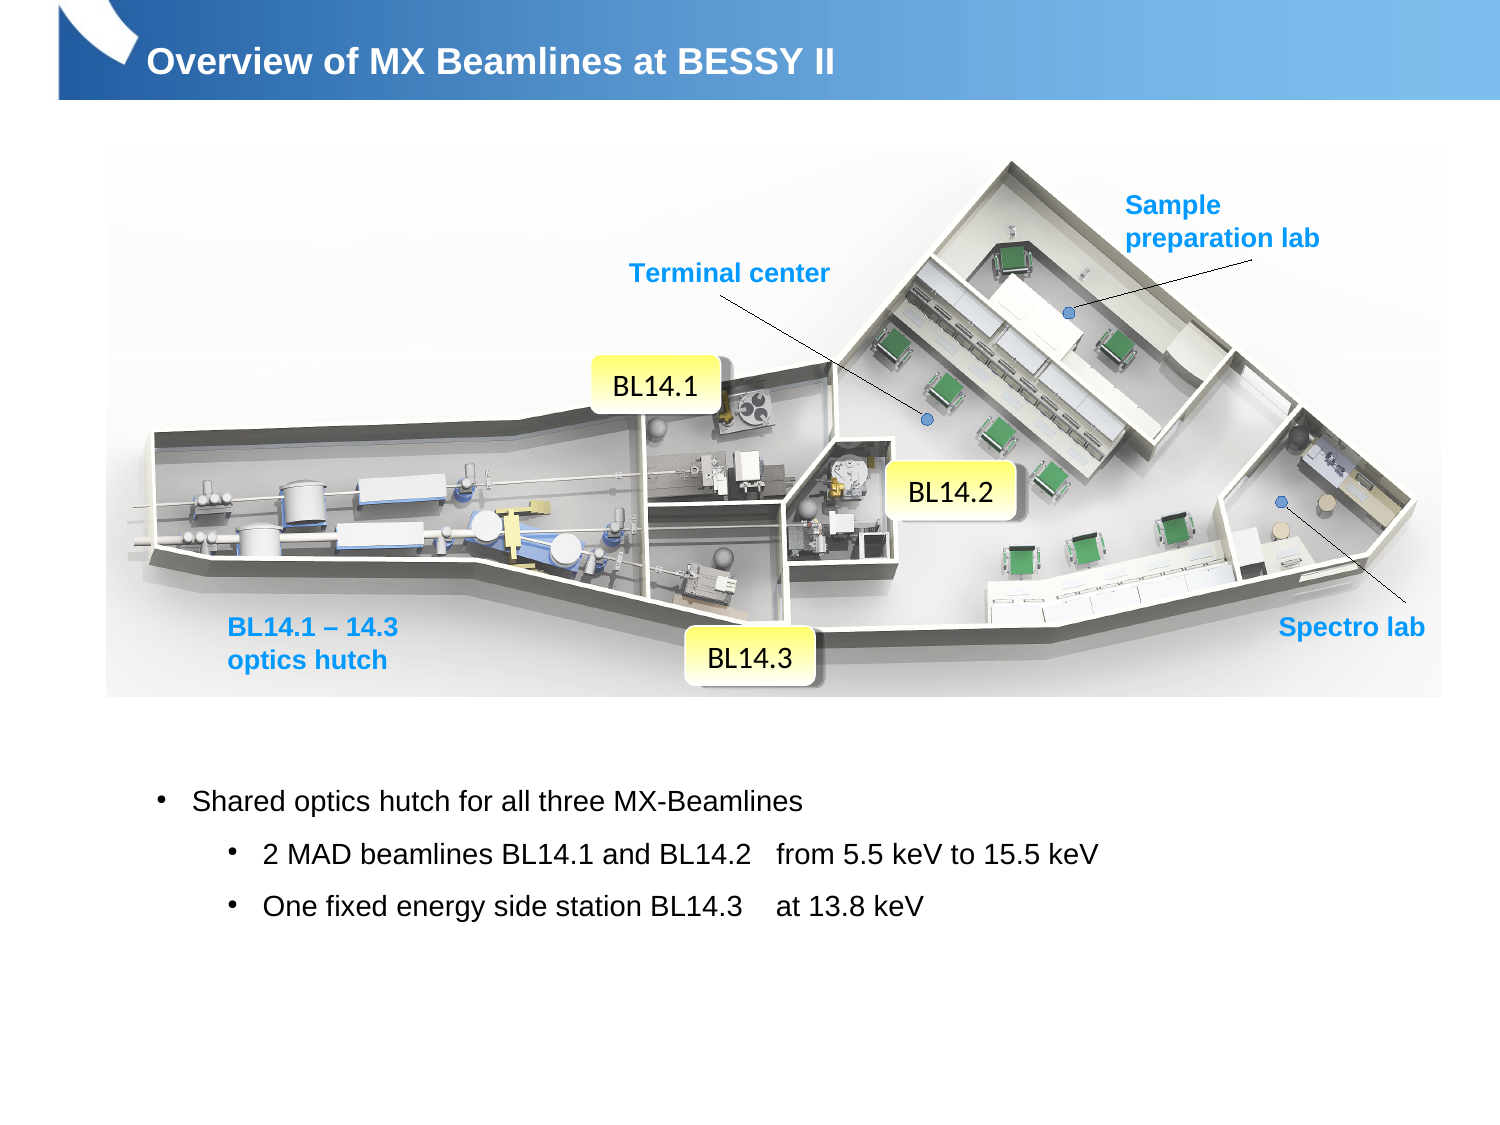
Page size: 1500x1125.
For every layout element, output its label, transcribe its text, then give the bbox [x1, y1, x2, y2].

text_box [921, 413, 934, 426]
title Overview of MX Beamlines at BESSY II [131, 23, 1482, 96]
text_box [1275, 496, 1288, 508]
text_box Sample preparation lab [1110, 180, 1394, 260]
text_box BL14.1 – 14.3 optics hutch [212, 602, 497, 683]
text_box Terminal center [614, 248, 898, 296]
text_box BL14.1 [590, 354, 721, 414]
text_box [1062, 307, 1075, 319]
text_box BL14.2 [885, 460, 1016, 520]
text_box Shared optics hutch for all three MX-Beamlines 2 MAD beamlines BL14.1 and BL14.2 from 5.5 keV to 15.5 keV One fixed energy side station BL14.3 at 13.8 keV [141, 757, 1406, 1111]
text_box Spectro lab [1263, 602, 1441, 650]
picture [106, 145, 1441, 697]
text_box BL14.3 [685, 625, 816, 686]
picture [0, 0, 1500, 100]
